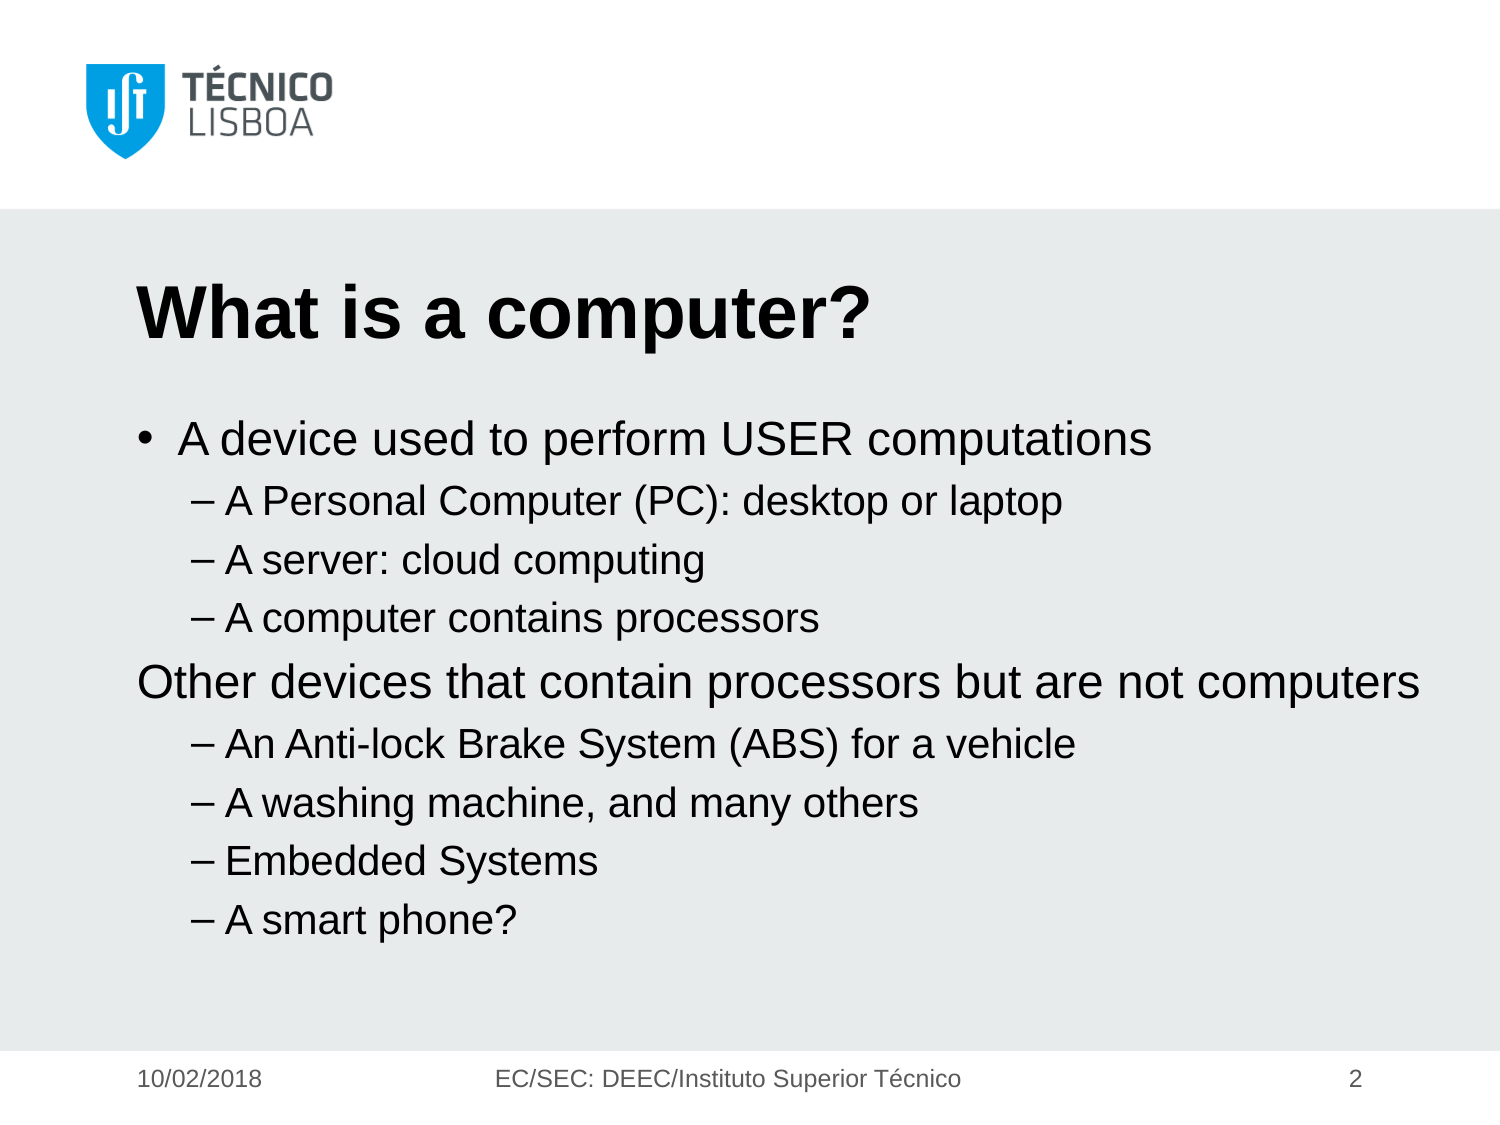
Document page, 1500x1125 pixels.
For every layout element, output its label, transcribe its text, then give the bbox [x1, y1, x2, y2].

title What is a computer? [121, 237, 1378, 381]
picture [0, 0, 1500, 1125]
list A device used to perform USER computations A Personal Computer (PC): desktop or laptop A server: cloud computing A computer contains processors Other devices that contain processors but are not computers An Anti-lock Brake System (ABS) for a vehicle A washing machine, and many others Embedded Systems A smart phone? [121, 400, 1445, 1005]
slide_number 10/02/2018 [121, 1052, 425, 1103]
footer EC/SEC: DEEC/Instituto Superior Técnico [476, 1052, 988, 1103]
slide_number <number> [1077, 1052, 1378, 1103]
